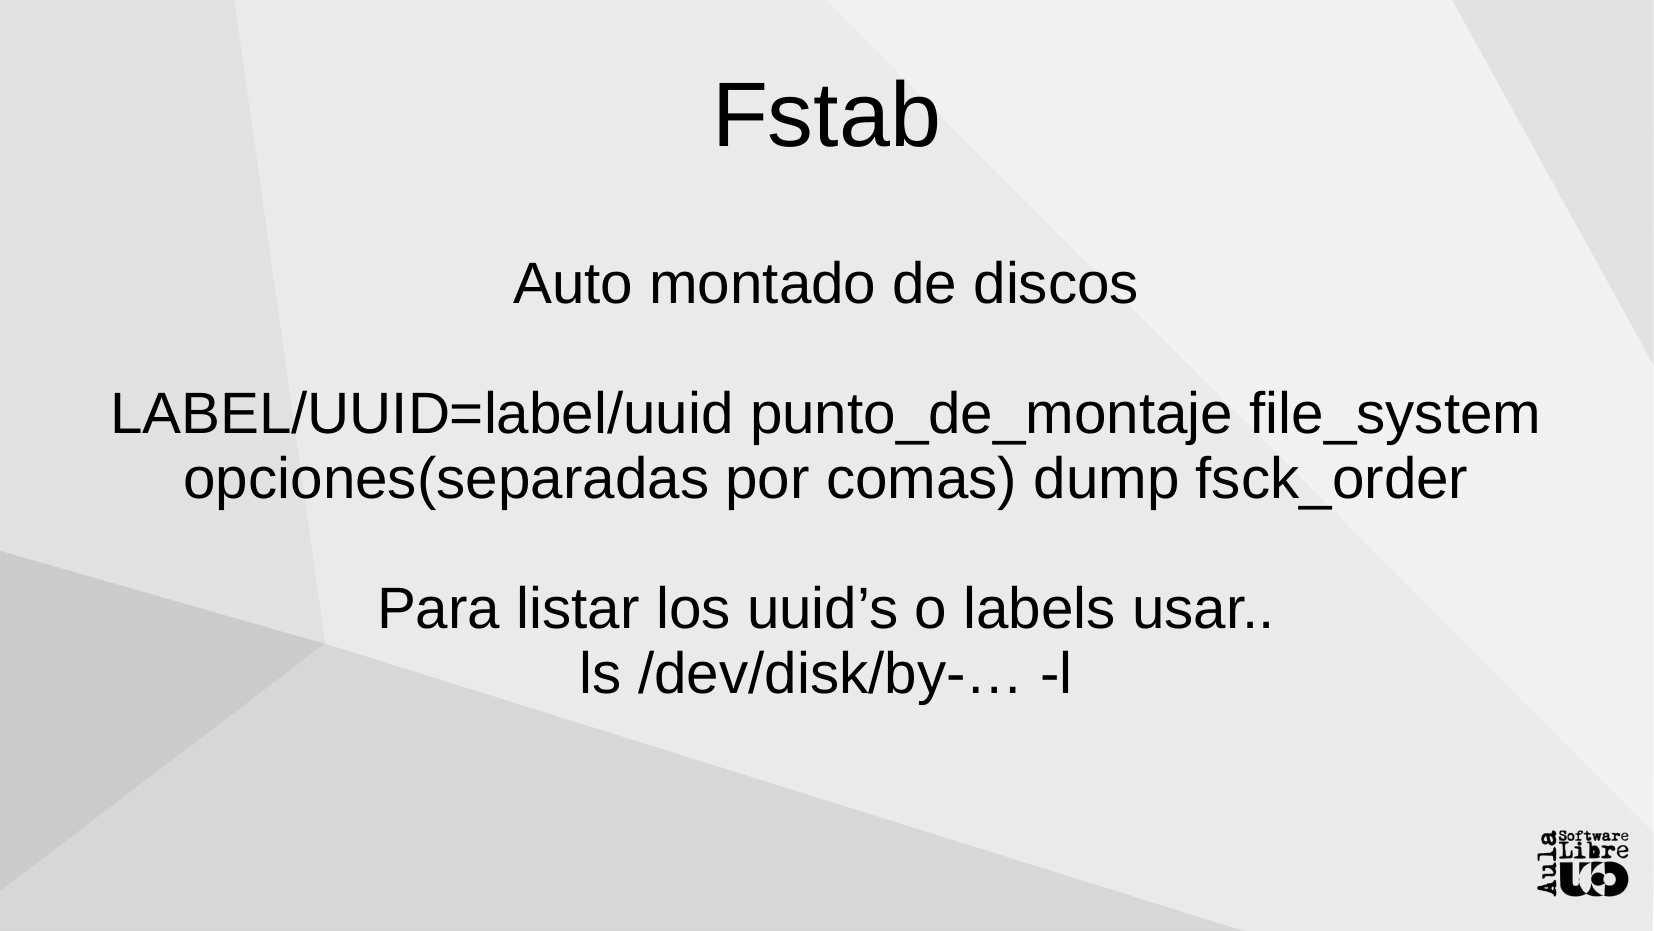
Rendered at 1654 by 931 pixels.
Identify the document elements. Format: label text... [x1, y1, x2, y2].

subtitle Auto montado de discos LABEL/UUID=label/uuid punto_de_montaje file_system opciones(separadas por comas) dump fsck_order Para listar los uuid’s o labels usar.. ls /dev/disk/by-… -l [82, 209, 1571, 877]
title Fstab [82, 37, 1571, 193]
picture [0, 0, 1654, 931]
